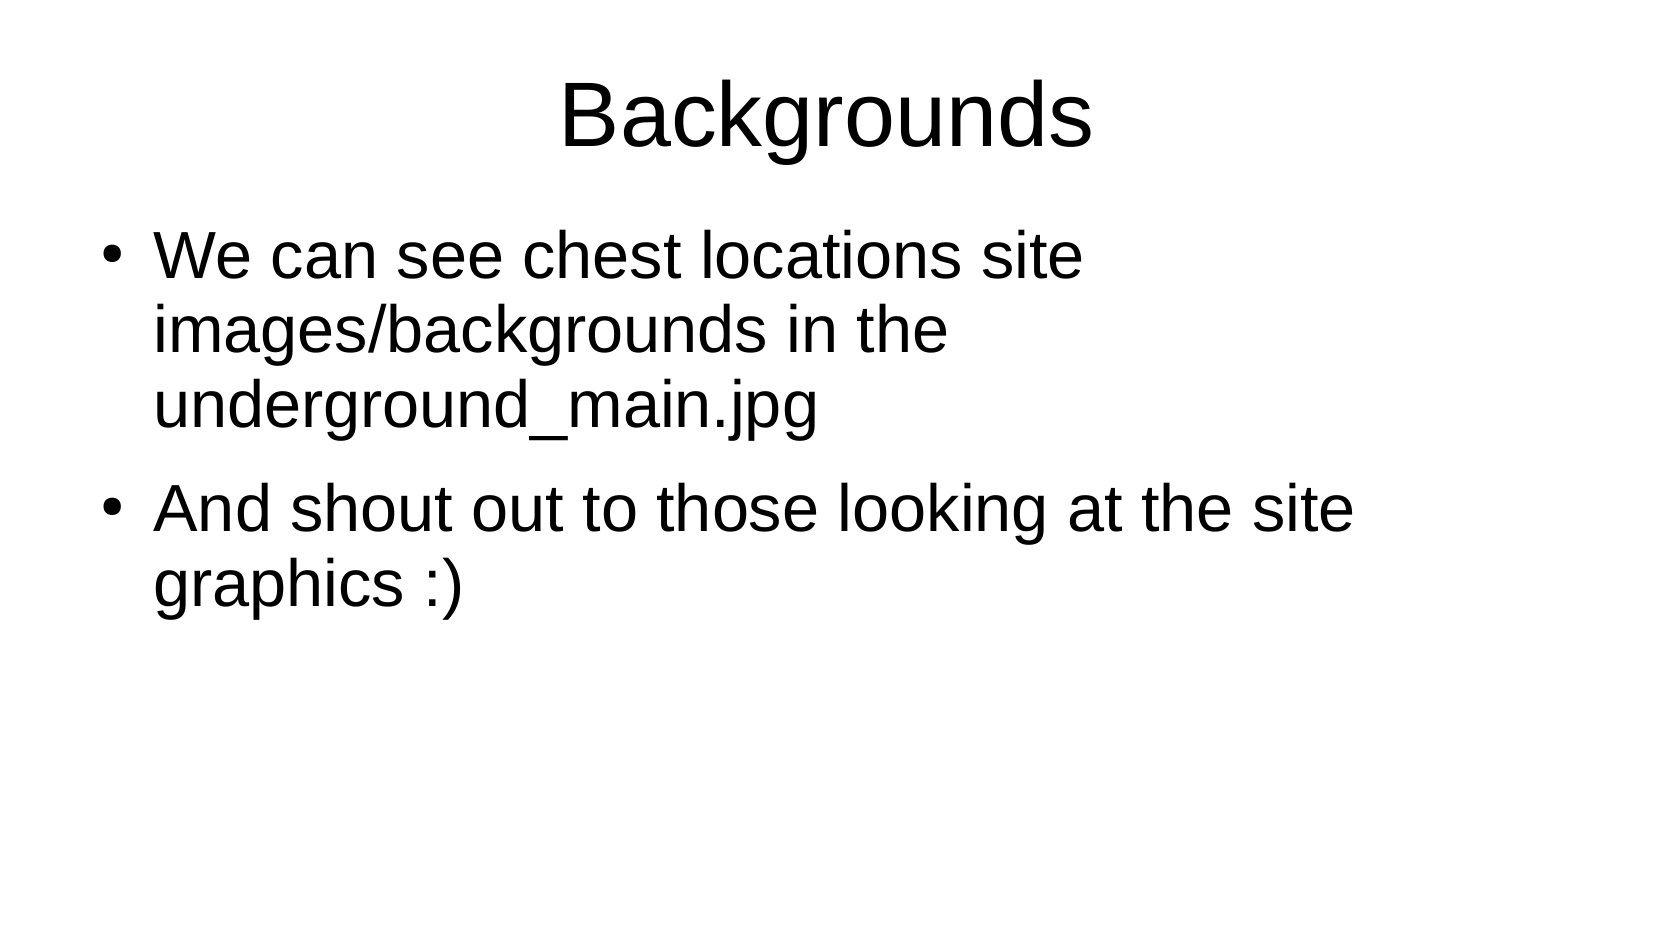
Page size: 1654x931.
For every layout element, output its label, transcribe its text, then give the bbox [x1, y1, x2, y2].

list We can see chest locations site images/backgrounds in the underground_main.jpg And shout out to those looking at the site graphics :) [82, 217, 1571, 758]
title Backgrounds [82, 37, 1571, 193]
